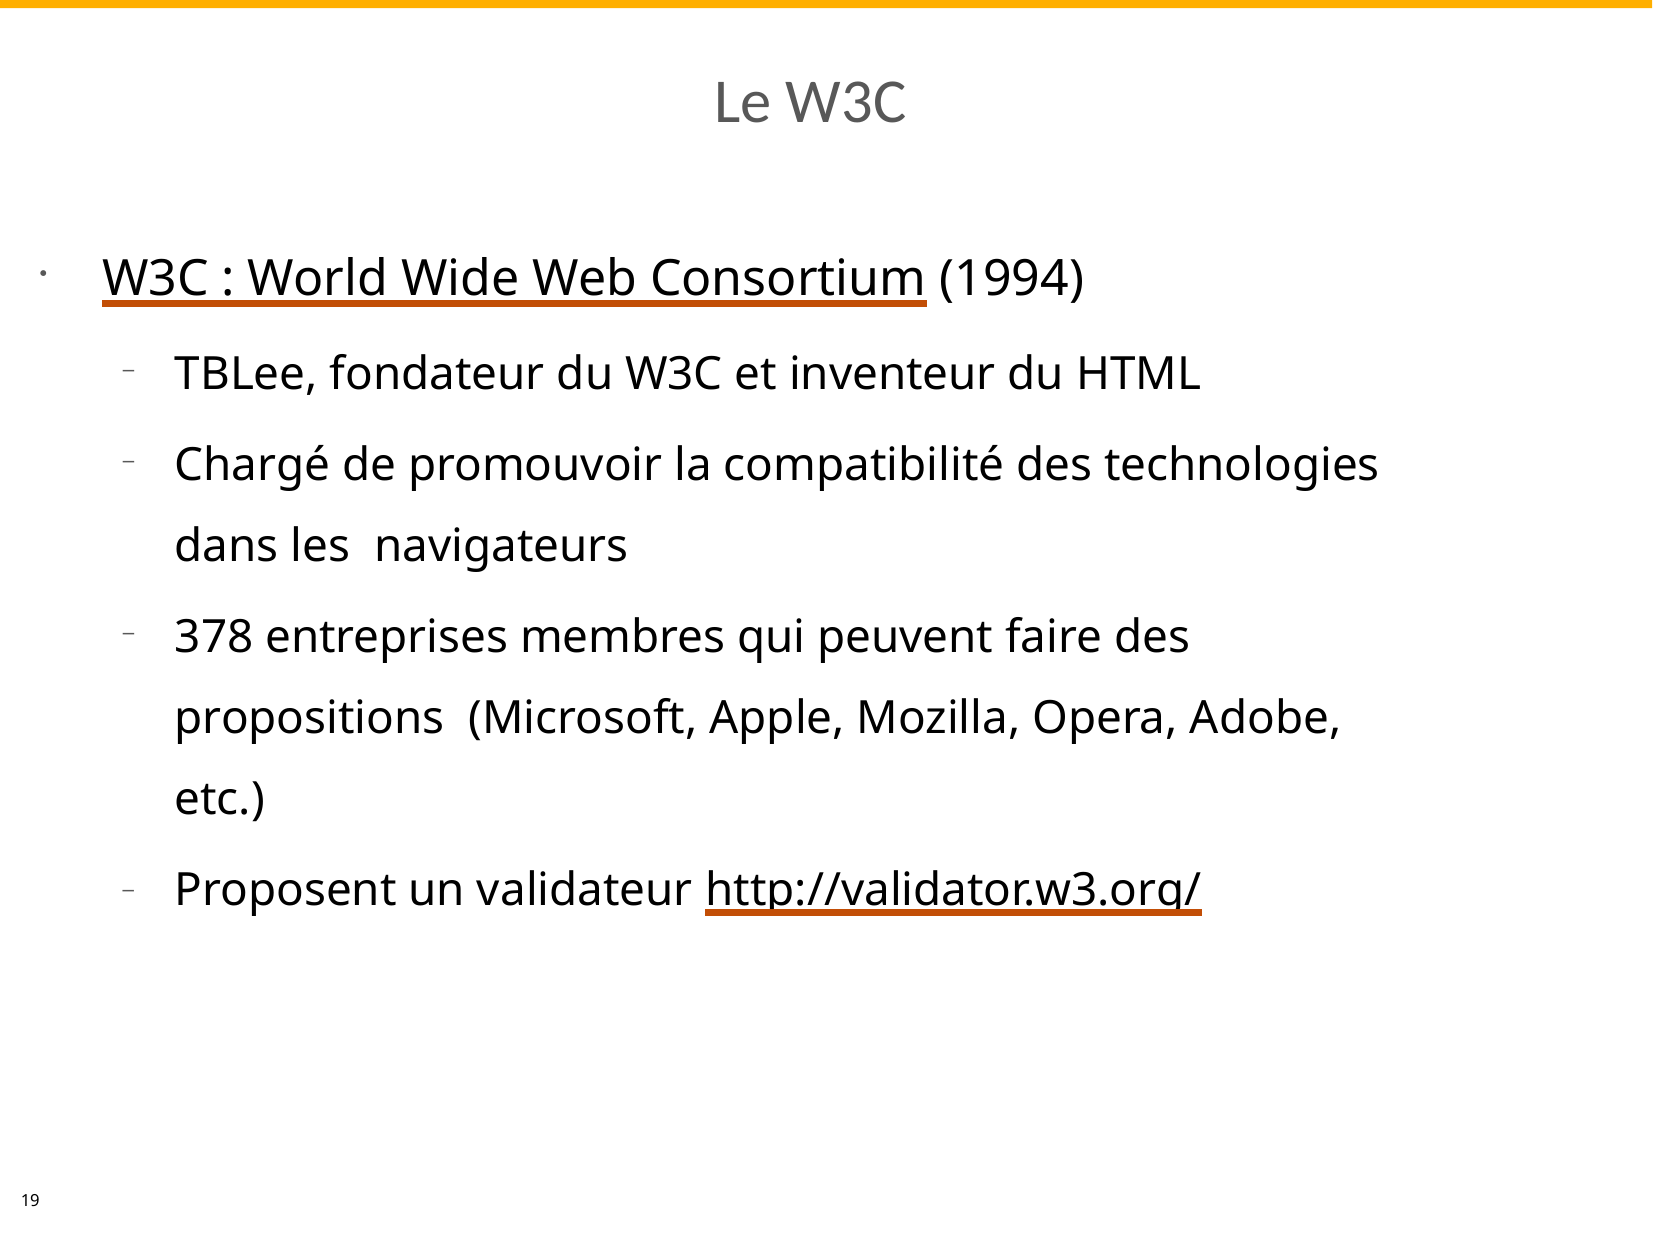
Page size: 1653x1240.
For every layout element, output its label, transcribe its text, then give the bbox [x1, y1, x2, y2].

text_box W3C : World Wide Web Consortium (1994) TBLee, fondateur du W3C et inventeur du HTML Chargé de promouvoir la compatibilité des technologies dans les navigateurs 378 entreprises membres qui peuvent faire des propositions (Microsoft, Apple, Mozilla, Opera, Adobe, etc.) Proposent un validateur http://validator.w3.org/ [37, 243, 1489, 923]
text_box <numéro> [14, 1189, 46, 1213]
title Le W3C [712, 58, 946, 268]
